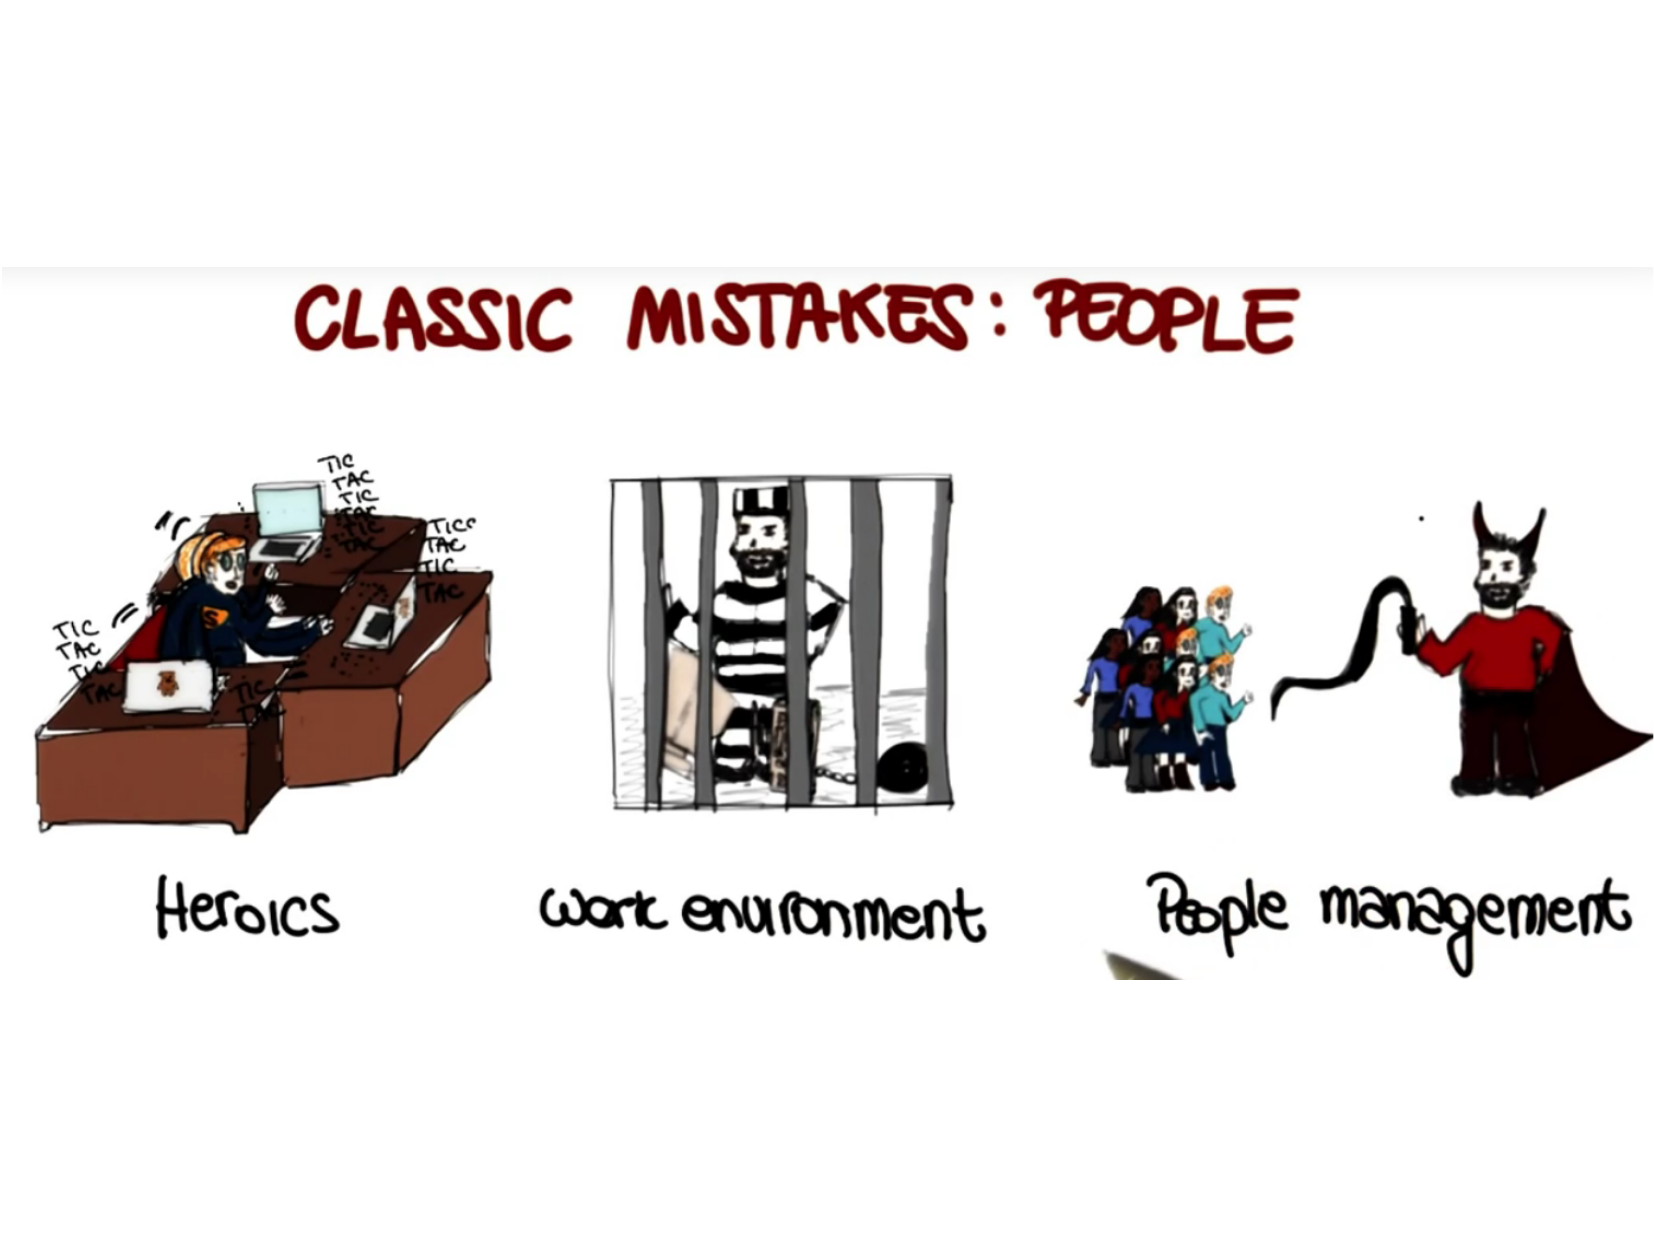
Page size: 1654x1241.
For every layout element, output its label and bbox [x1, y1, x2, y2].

picture [2, 267, 1654, 980]
